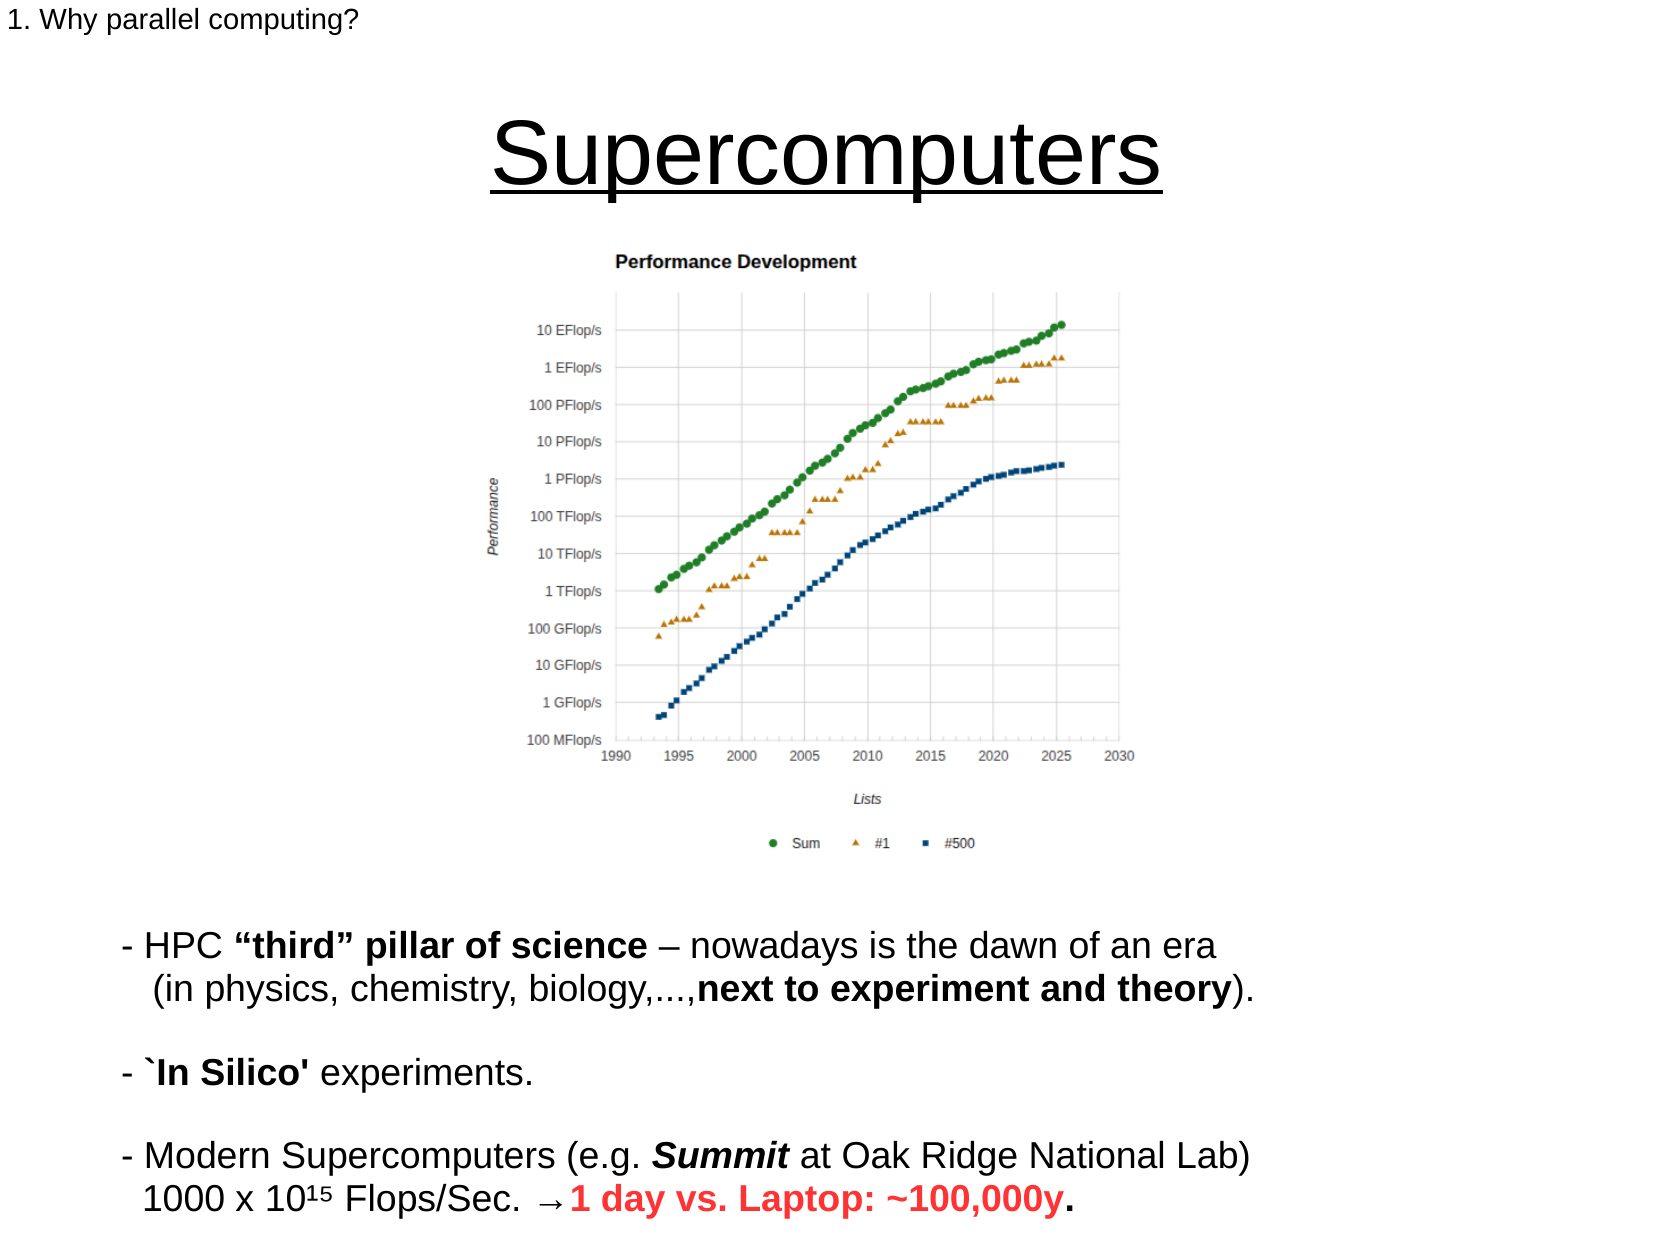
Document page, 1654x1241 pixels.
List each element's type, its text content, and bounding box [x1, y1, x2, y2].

picture [448, 233, 1176, 863]
text_box 1. Why parallel computing? [6, 2, 390, 36]
title Supercomputers [82, 49, 1571, 257]
text_box - HPC “third” pillar of science – nowadays is the dawn of an era (in physics, chemistry, biology,...,next to experiment and theory). - `In Silico' experiments. - Modern Supercomputers (e.g. Summit at Oak Ridge National Lab) 1000 x 10¹⁵ Flops/Sec. →1 day vs. Laptop: ~100,000y. [106, 917, 1595, 1235]
